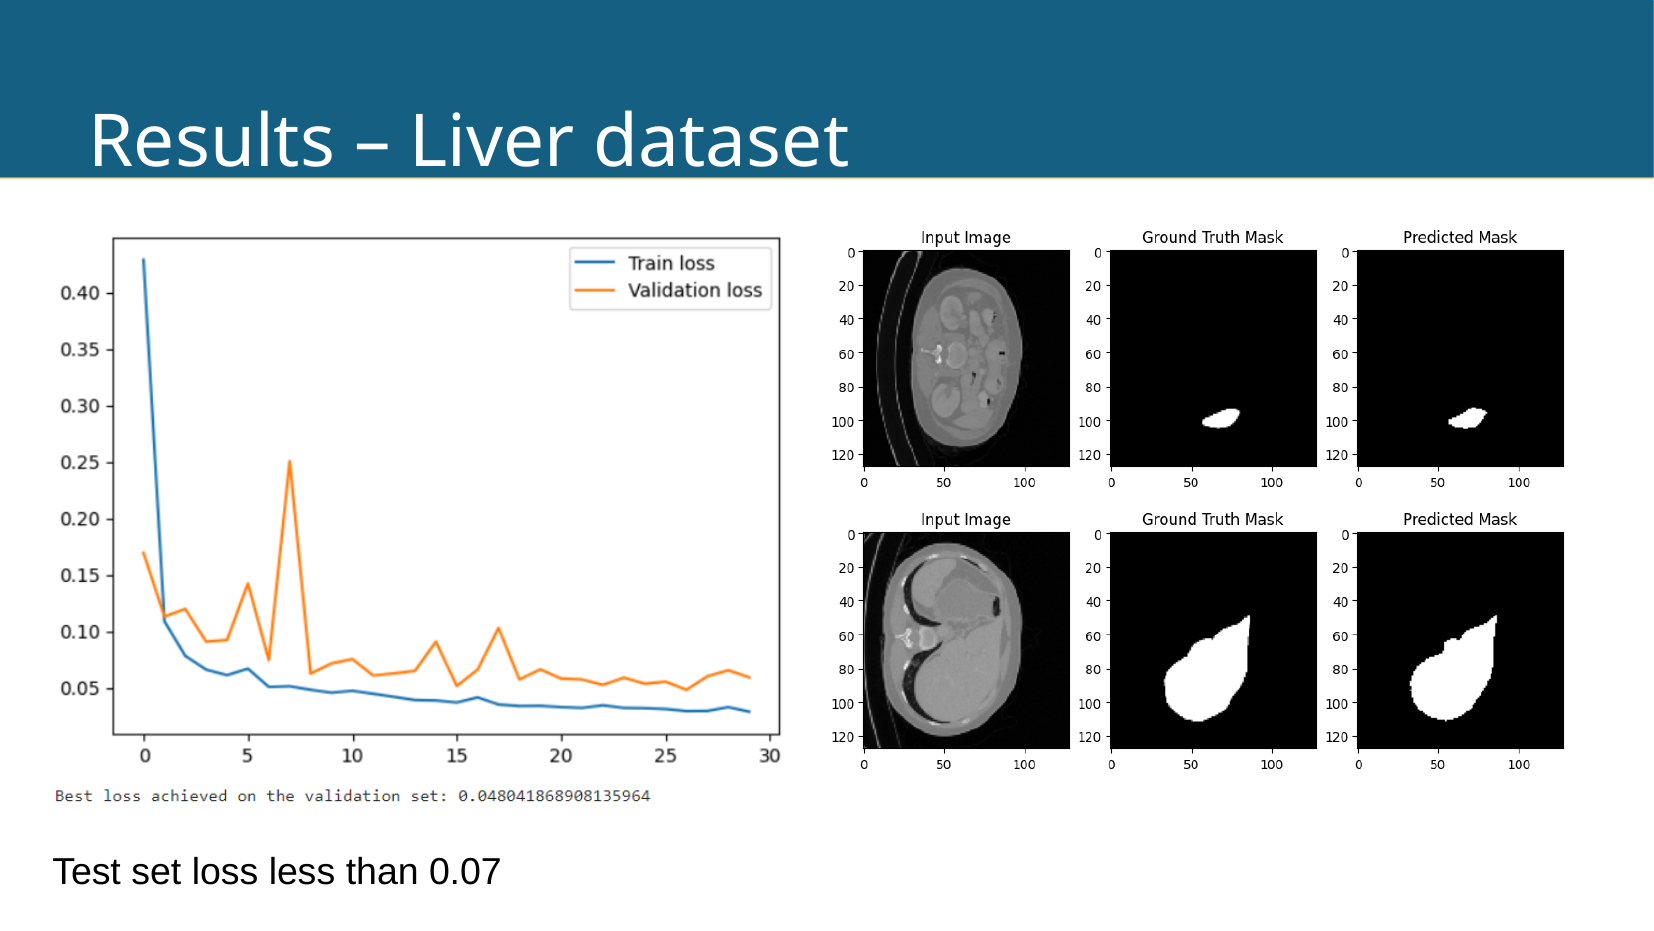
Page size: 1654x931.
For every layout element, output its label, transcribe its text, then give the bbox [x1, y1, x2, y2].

picture [830, 220, 1575, 785]
text_box Results – Liver dataset [88, 0, 1565, 182]
picture [38, 220, 824, 813]
text_box Test set loss less than 0.07 [37, 843, 517, 901]
